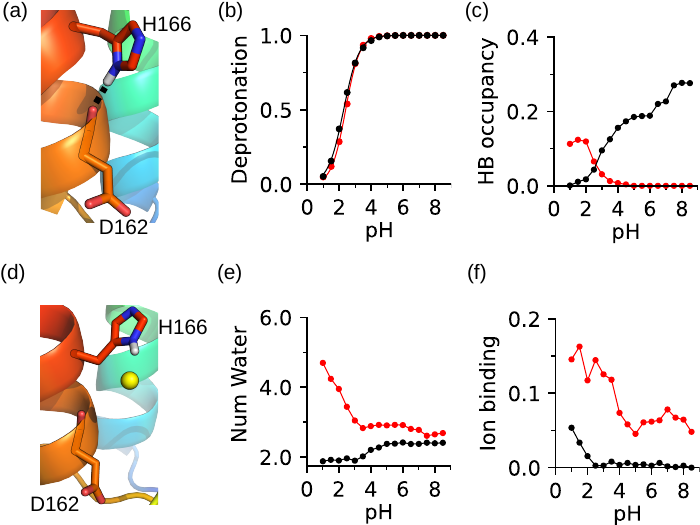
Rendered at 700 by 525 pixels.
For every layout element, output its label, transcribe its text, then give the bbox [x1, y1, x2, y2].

picture [40, 10, 159, 226]
picture [230, 309, 451, 524]
text_box D162 [83, 205, 165, 247]
text_box (c) [449, 0, 506, 34]
picture [479, 310, 700, 525]
text_box (d) [0, 251, 42, 292]
picture [230, 27, 452, 242]
picture [477, 29, 698, 244]
text_box (f) [452, 250, 503, 292]
text_box H166 [127, 2, 208, 43]
text_box (b) [202, 0, 259, 34]
text_box D162 [14, 483, 96, 524]
text_box (a) [0, 0, 44, 34]
text_box (e) [202, 250, 259, 292]
picture [40, 305, 159, 506]
text_box H166 [143, 305, 224, 347]
